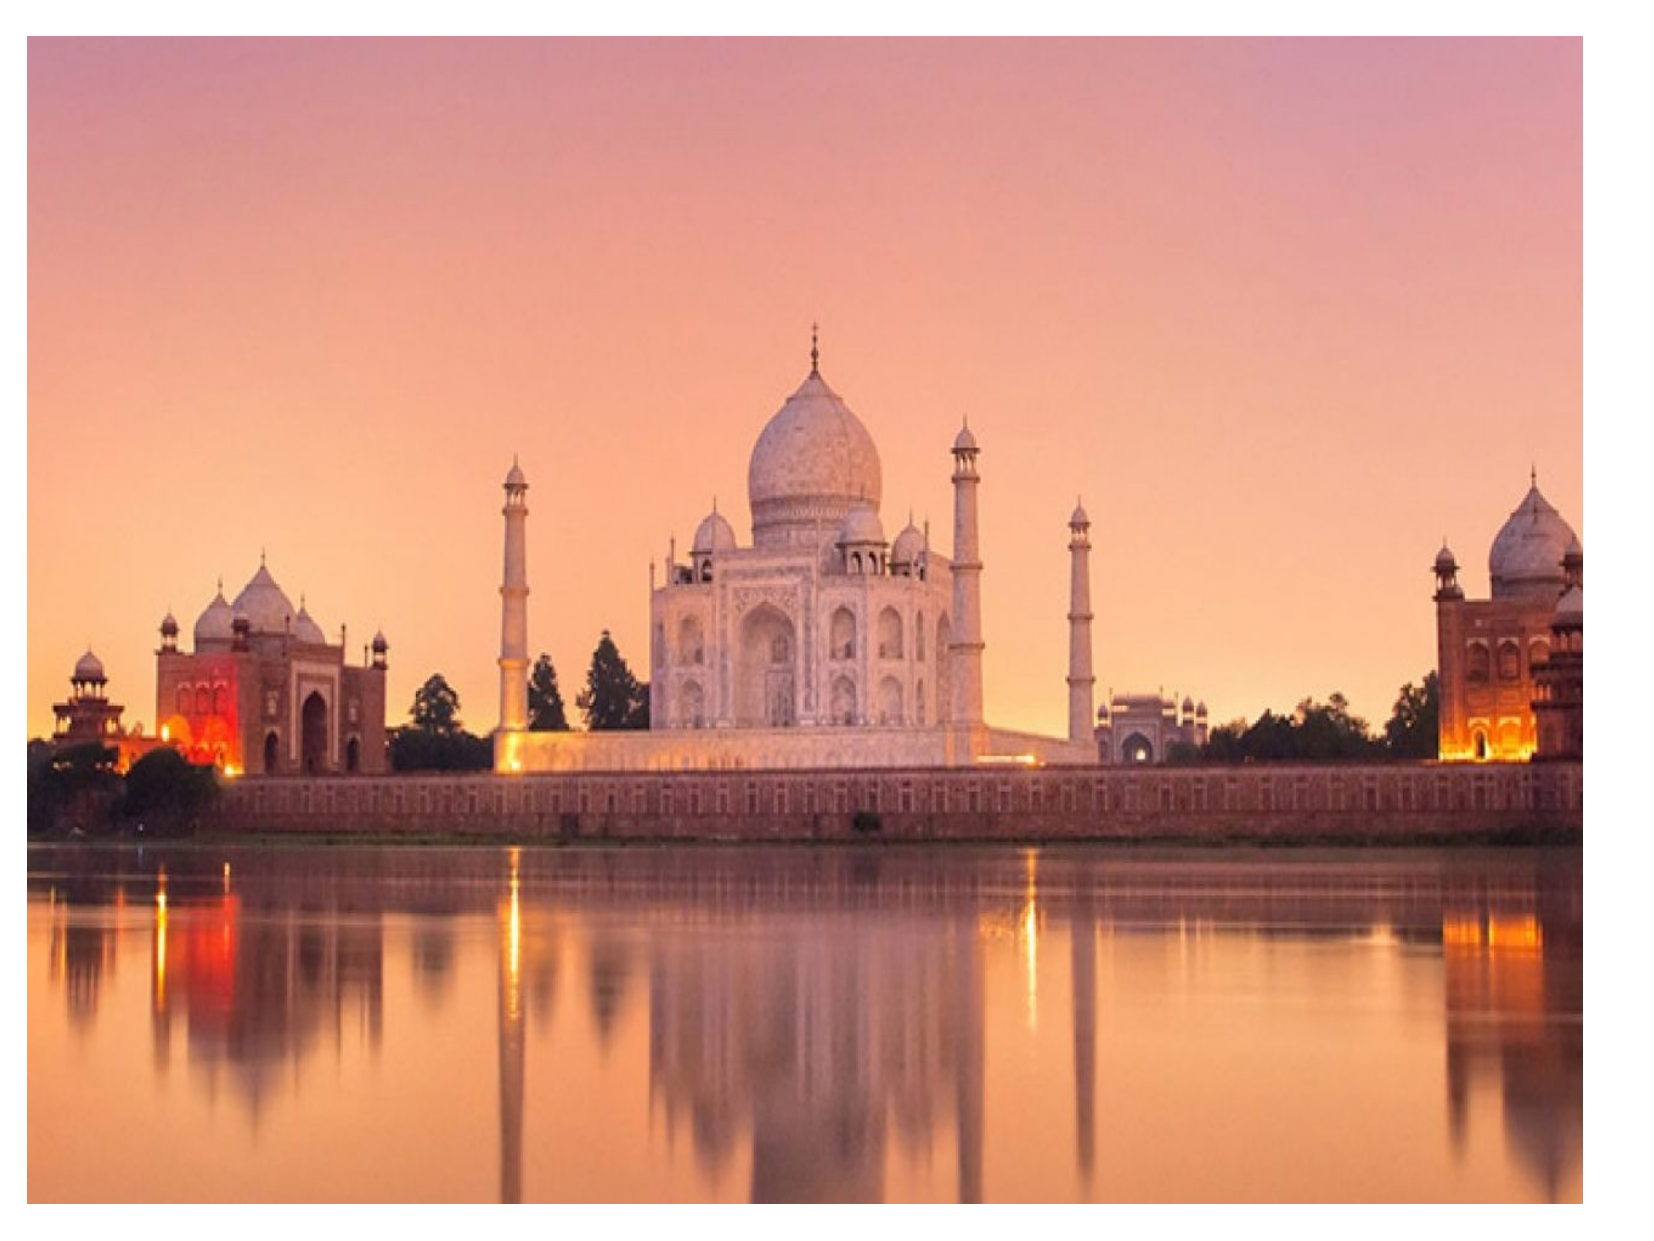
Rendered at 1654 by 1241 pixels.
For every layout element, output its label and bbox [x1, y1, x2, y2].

picture [27, 36, 1583, 1204]
